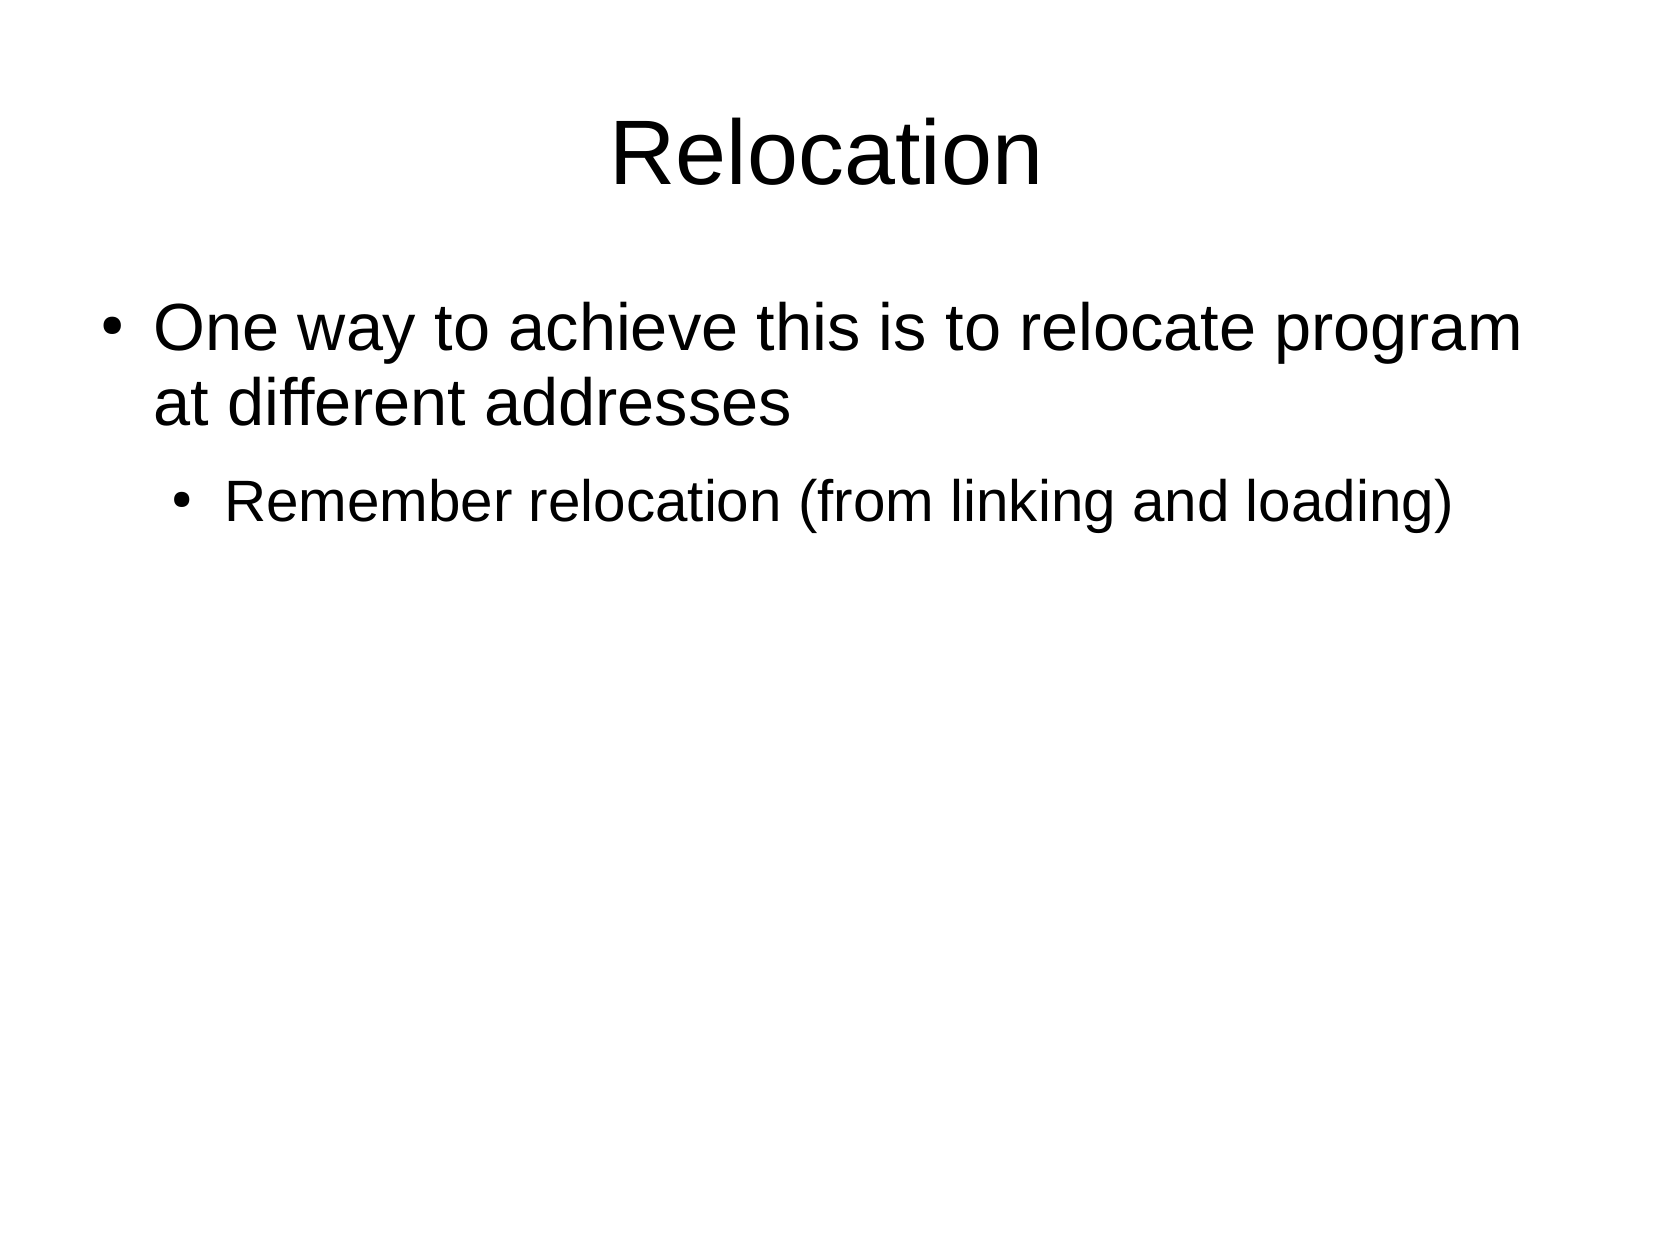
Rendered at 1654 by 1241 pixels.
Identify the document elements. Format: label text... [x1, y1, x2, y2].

title Relocation [82, 49, 1571, 257]
list One way to achieve this is to relocate program at different addresses Remember relocation (from linking and loading) [82, 290, 1571, 1010]
